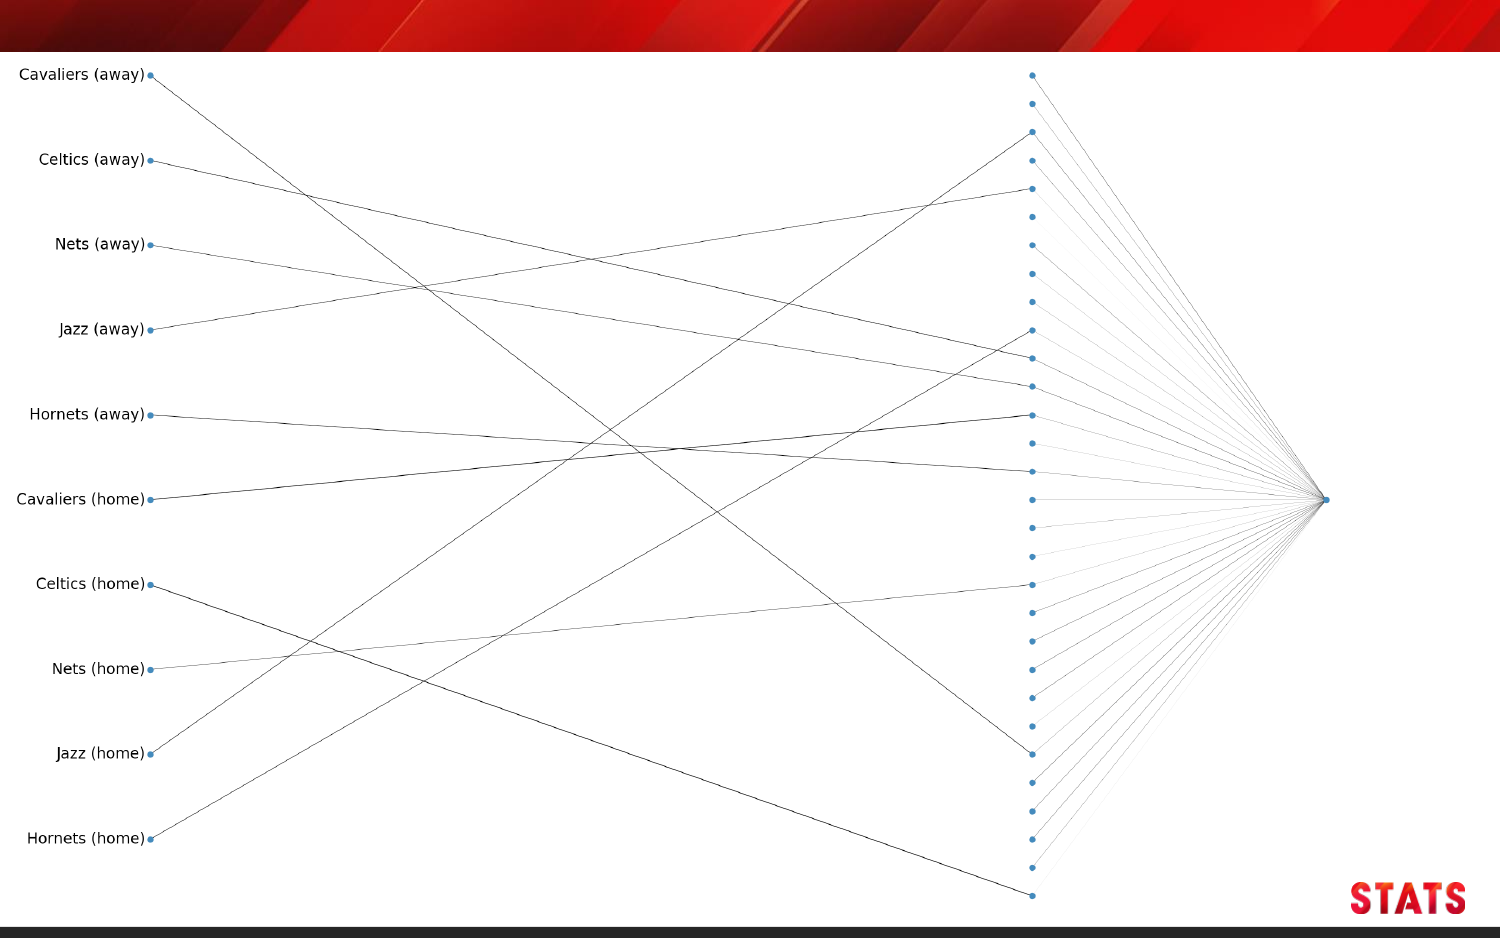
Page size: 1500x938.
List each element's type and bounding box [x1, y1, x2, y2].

picture [0, 54, 1345, 909]
picture [1351, 882, 1465, 914]
picture [0, 0, 1500, 52]
